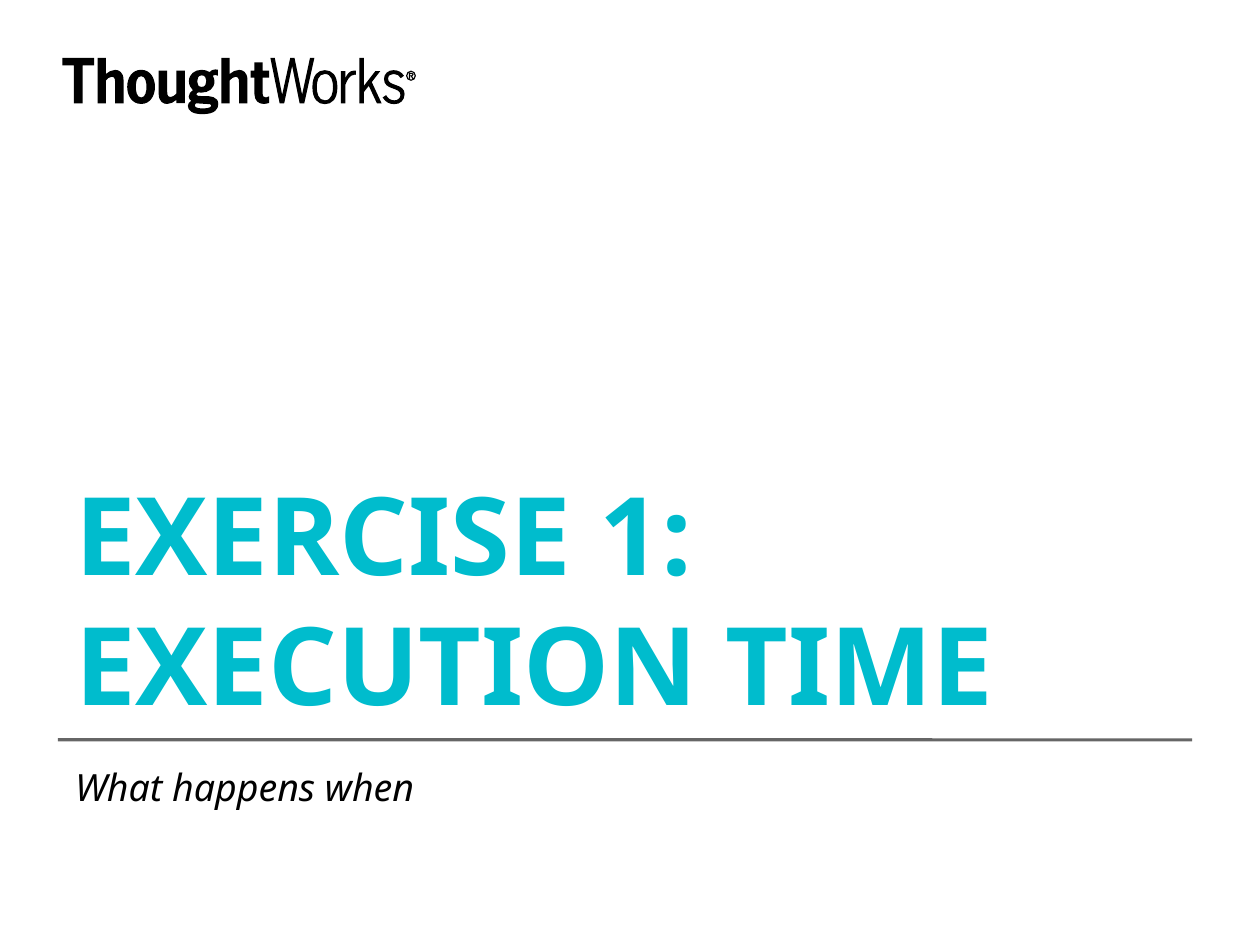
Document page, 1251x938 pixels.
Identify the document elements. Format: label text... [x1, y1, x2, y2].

list What happens when [62, 751, 1188, 909]
title EXERCISE 1: EXECUTION TIME [62, 437, 1188, 740]
